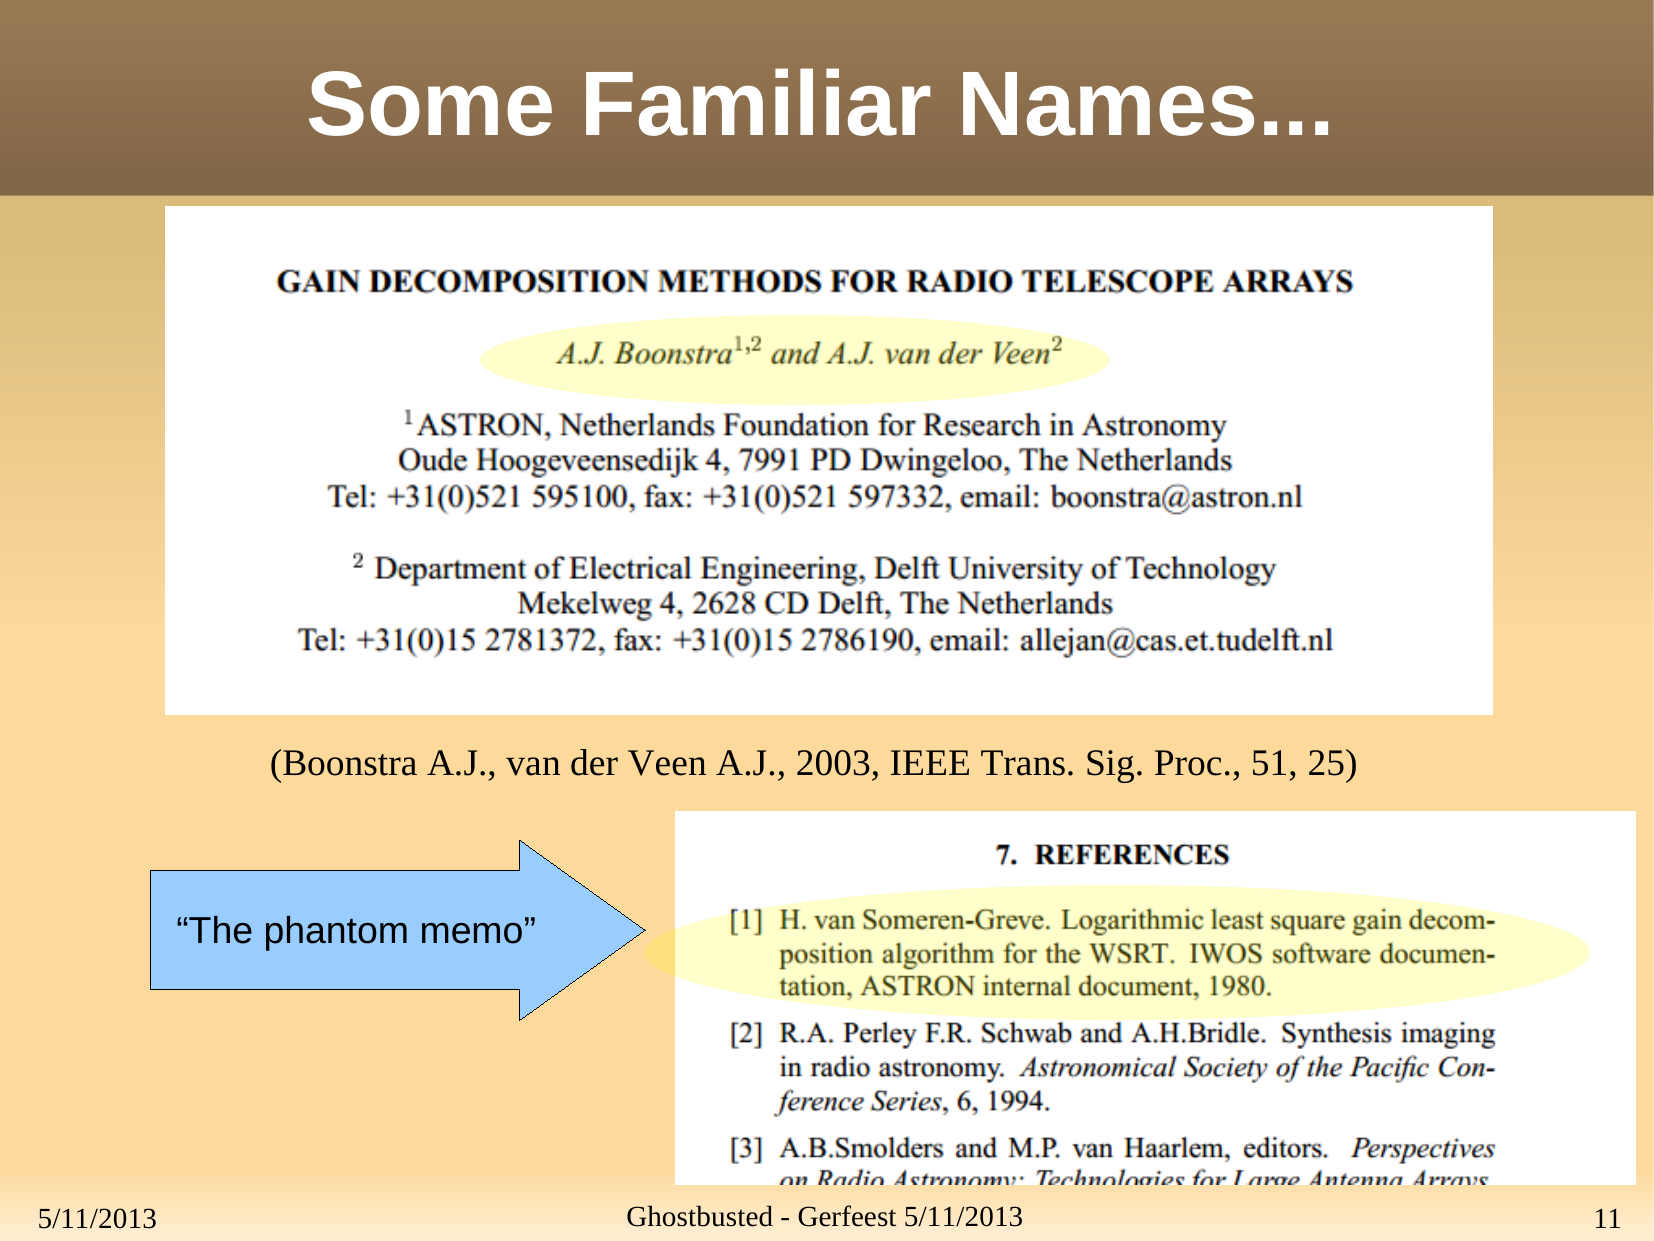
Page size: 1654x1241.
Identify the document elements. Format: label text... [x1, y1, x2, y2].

text_box [480, 315, 1111, 406]
title Some Familiar Names... [76, 0, 1565, 208]
picture [0, 0, 1654, 1241]
text_box (Boonstra A.J., van der Veen A.J., 2003, IEEE Trans. Sig. Proc., 51, 25) [255, 735, 1456, 819]
text_box [645, 885, 1591, 1021]
text_box “The phantom memo” [150, 840, 646, 1021]
